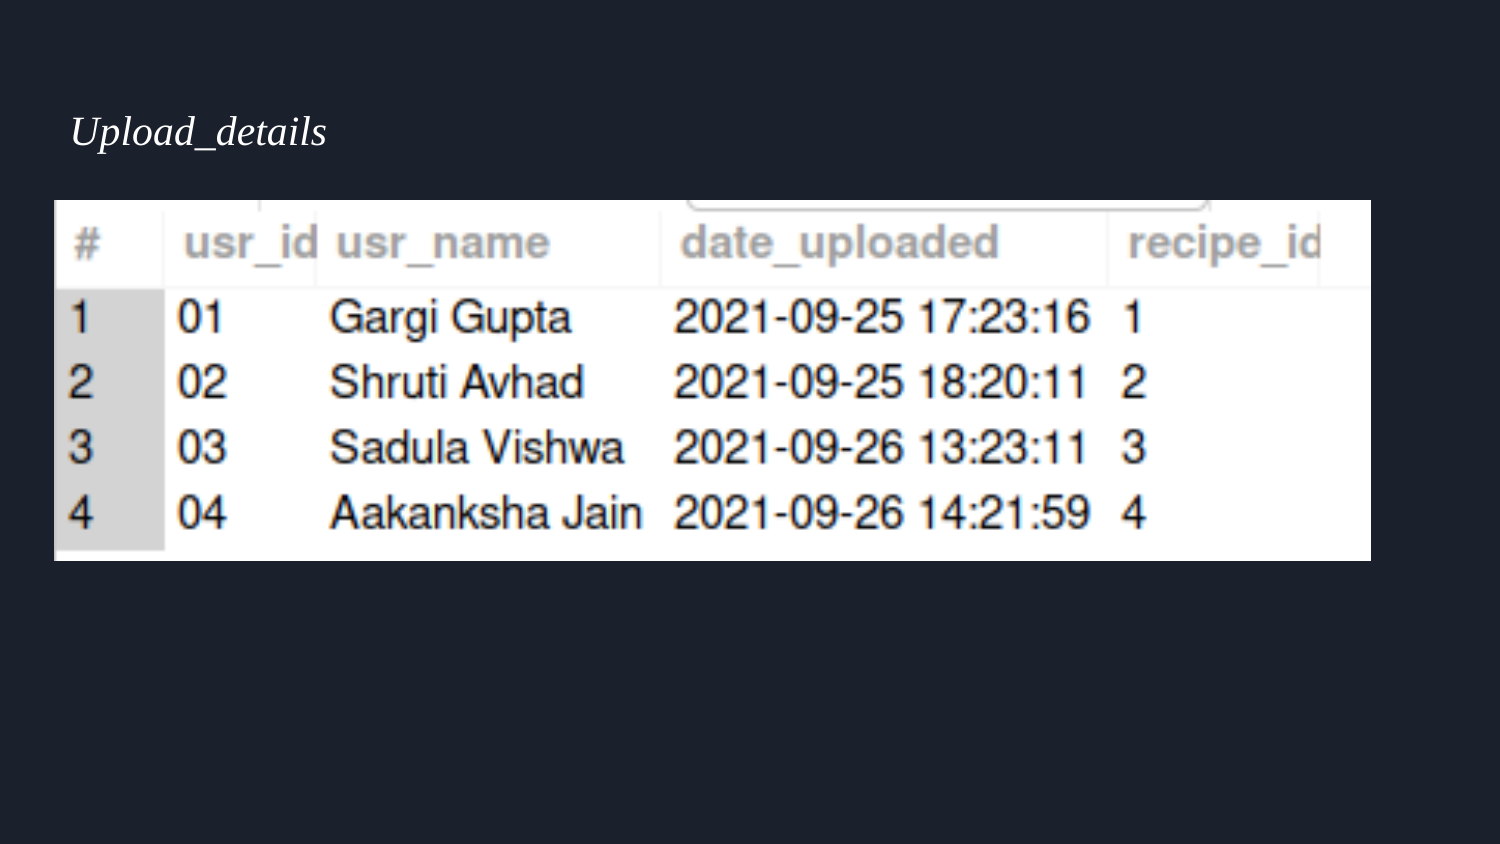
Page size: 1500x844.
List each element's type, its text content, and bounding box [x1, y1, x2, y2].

picture [54, 200, 1371, 561]
text_box Upload_details [54, 88, 406, 169]
